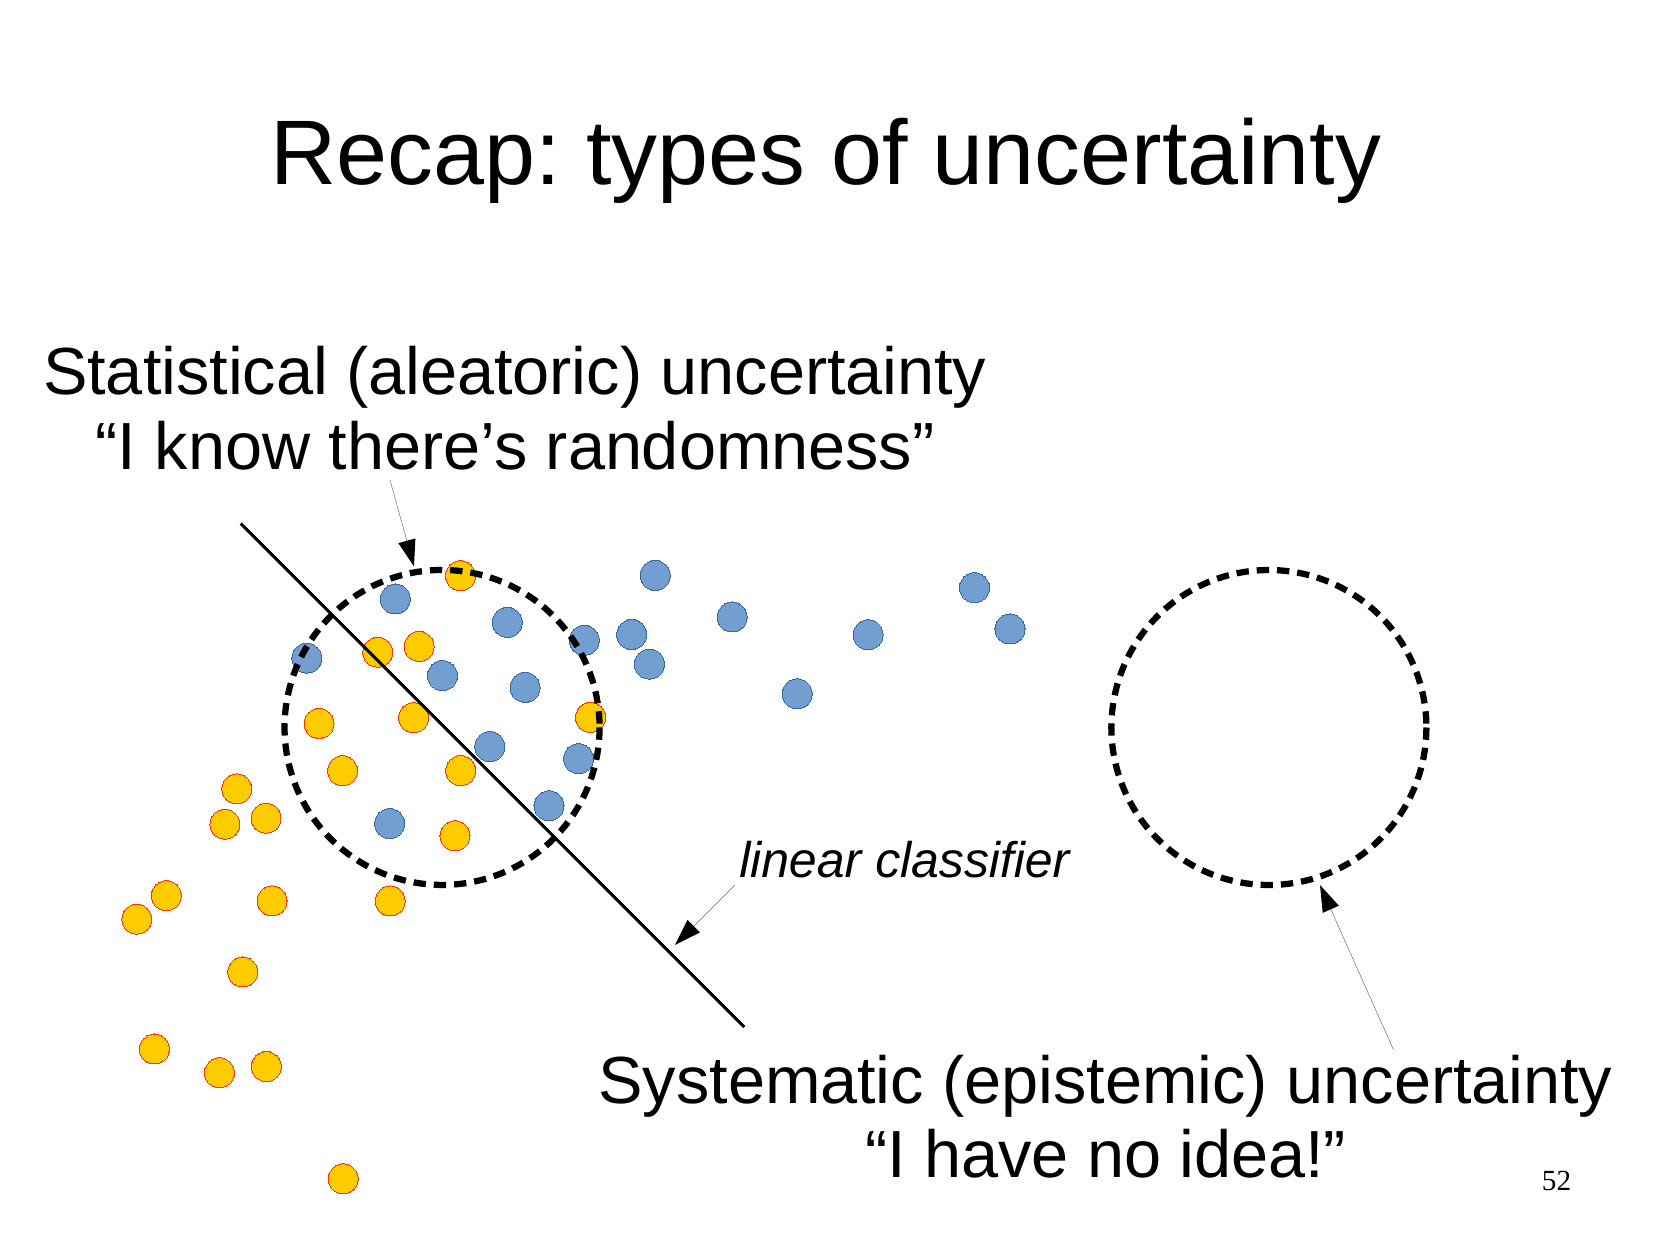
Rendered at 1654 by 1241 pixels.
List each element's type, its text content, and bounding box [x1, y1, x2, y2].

text_box Statistical (aleatoric) uncertainty “I know there’s randomness” [0, 296, 1063, 522]
text_box [634, 649, 665, 680]
text_box [139, 1033, 170, 1064]
text_box [782, 678, 813, 709]
title Recap: types of uncertainty [82, 49, 1571, 257]
text_box [616, 619, 647, 650]
text_box [251, 803, 282, 834]
text_box linear classifier [726, 823, 1083, 898]
text_box [257, 885, 288, 916]
text_box [151, 880, 182, 911]
text_box [853, 619, 884, 650]
text_box [375, 885, 406, 916]
text_box [284, 560, 606, 885]
text_box [251, 1051, 282, 1082]
text_box [204, 1057, 235, 1088]
text_box [328, 1163, 359, 1194]
text_box [994, 613, 1026, 644]
text_box [209, 809, 240, 840]
text_box [221, 773, 252, 804]
text_box [227, 956, 258, 987]
text_box [1111, 570, 1427, 886]
subtitle Systematic (epistemic) uncertainty “I have no idea!” [558, 1004, 1654, 1231]
text_box [717, 601, 748, 632]
text_box [640, 560, 671, 591]
text_box [959, 572, 990, 603]
text_box [121, 904, 152, 935]
